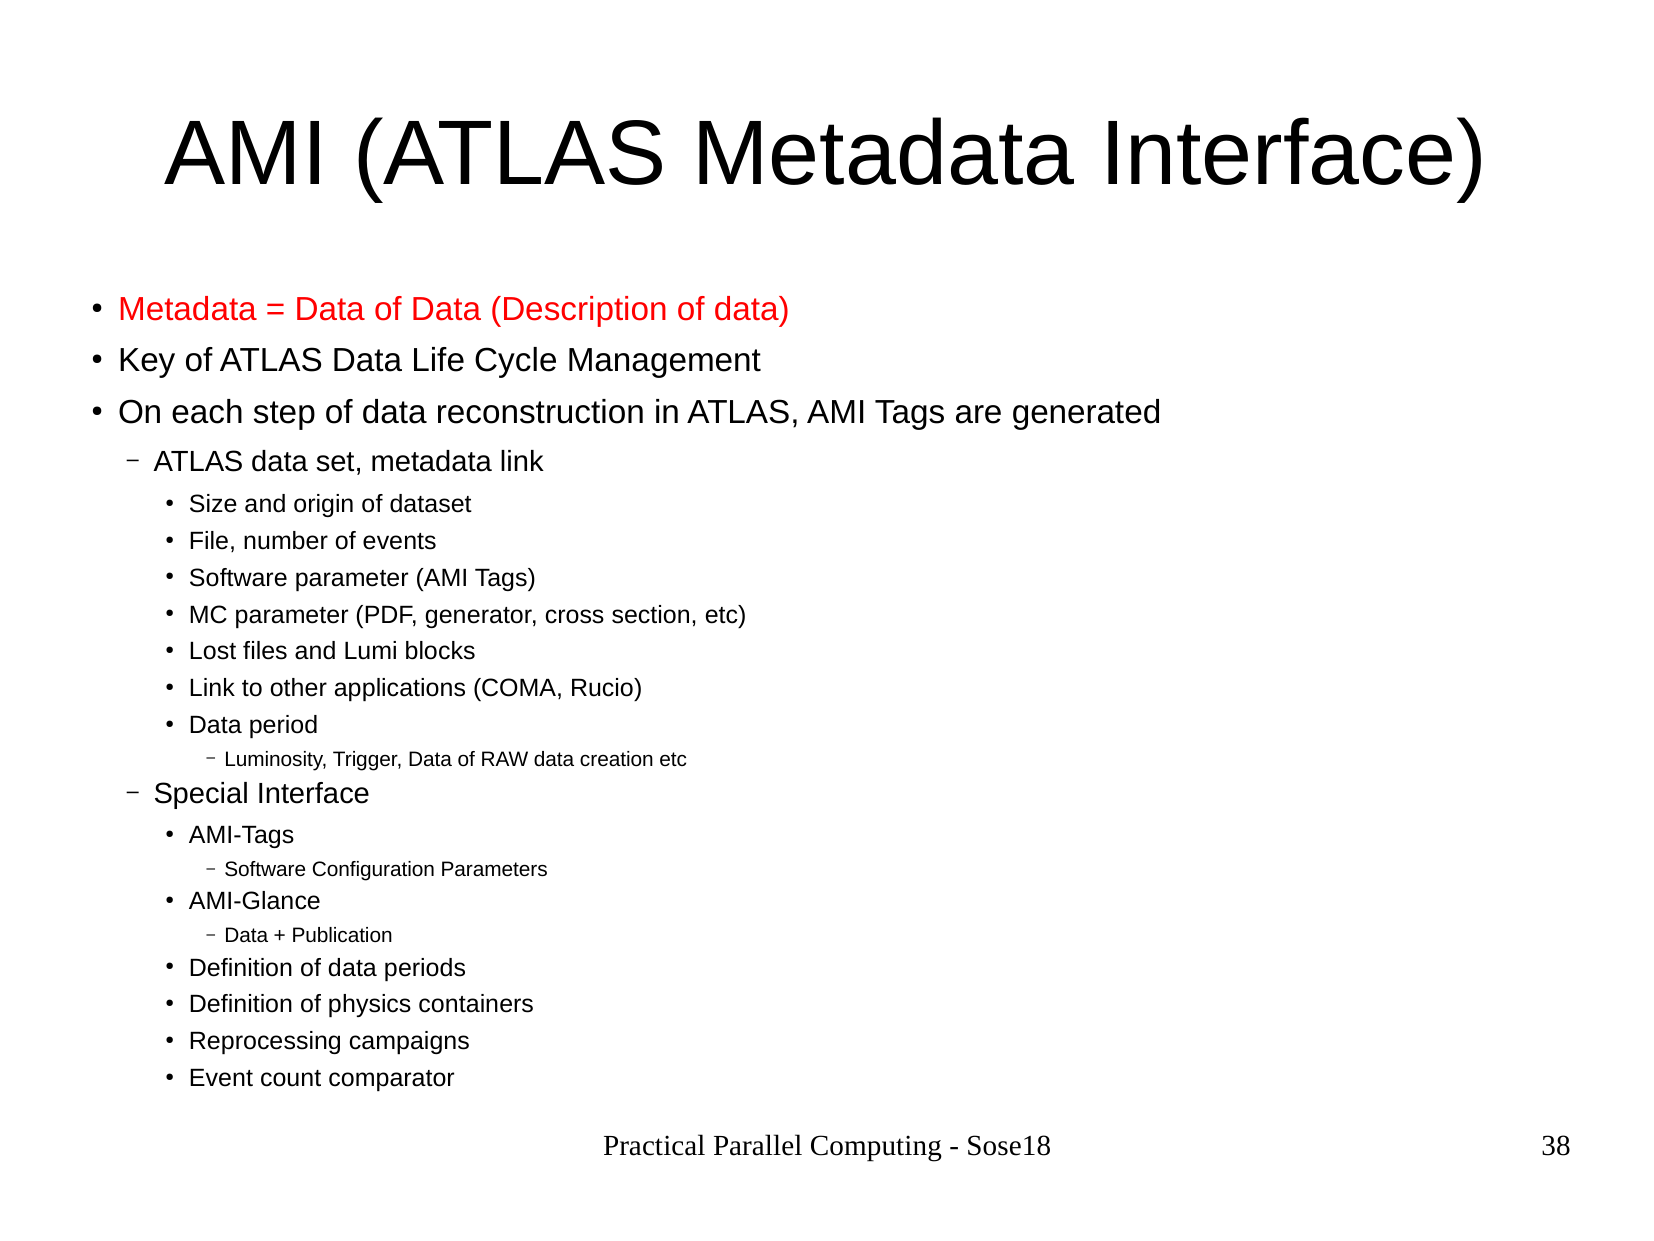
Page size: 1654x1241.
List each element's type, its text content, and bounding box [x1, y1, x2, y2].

title AMI (ATLAS Metadata Interface) [82, 49, 1571, 257]
list Metadata = Data of Data (Description of data) Key of ATLAS Data Life Cycle Management On each step of data reconstruction in ATLAS, AMI Tags are generated ATLAS data set, metadata link Size and origin of dataset File, number of events Software parameter (AMI Tags) MC parameter (PDF, generator, cross section, etc) Lost files and Lumi blocks Link to other applications (COMA, Rucio) Data period Luminosity, Trigger, Data of RAW data creation etc Special Interface AMI-Tags Software Configuration Parameters AMI-Glance Data + Publication Definition of data periods Definition of physics containers Reprocessing campaigns Event count comparator [82, 290, 1546, 1096]
